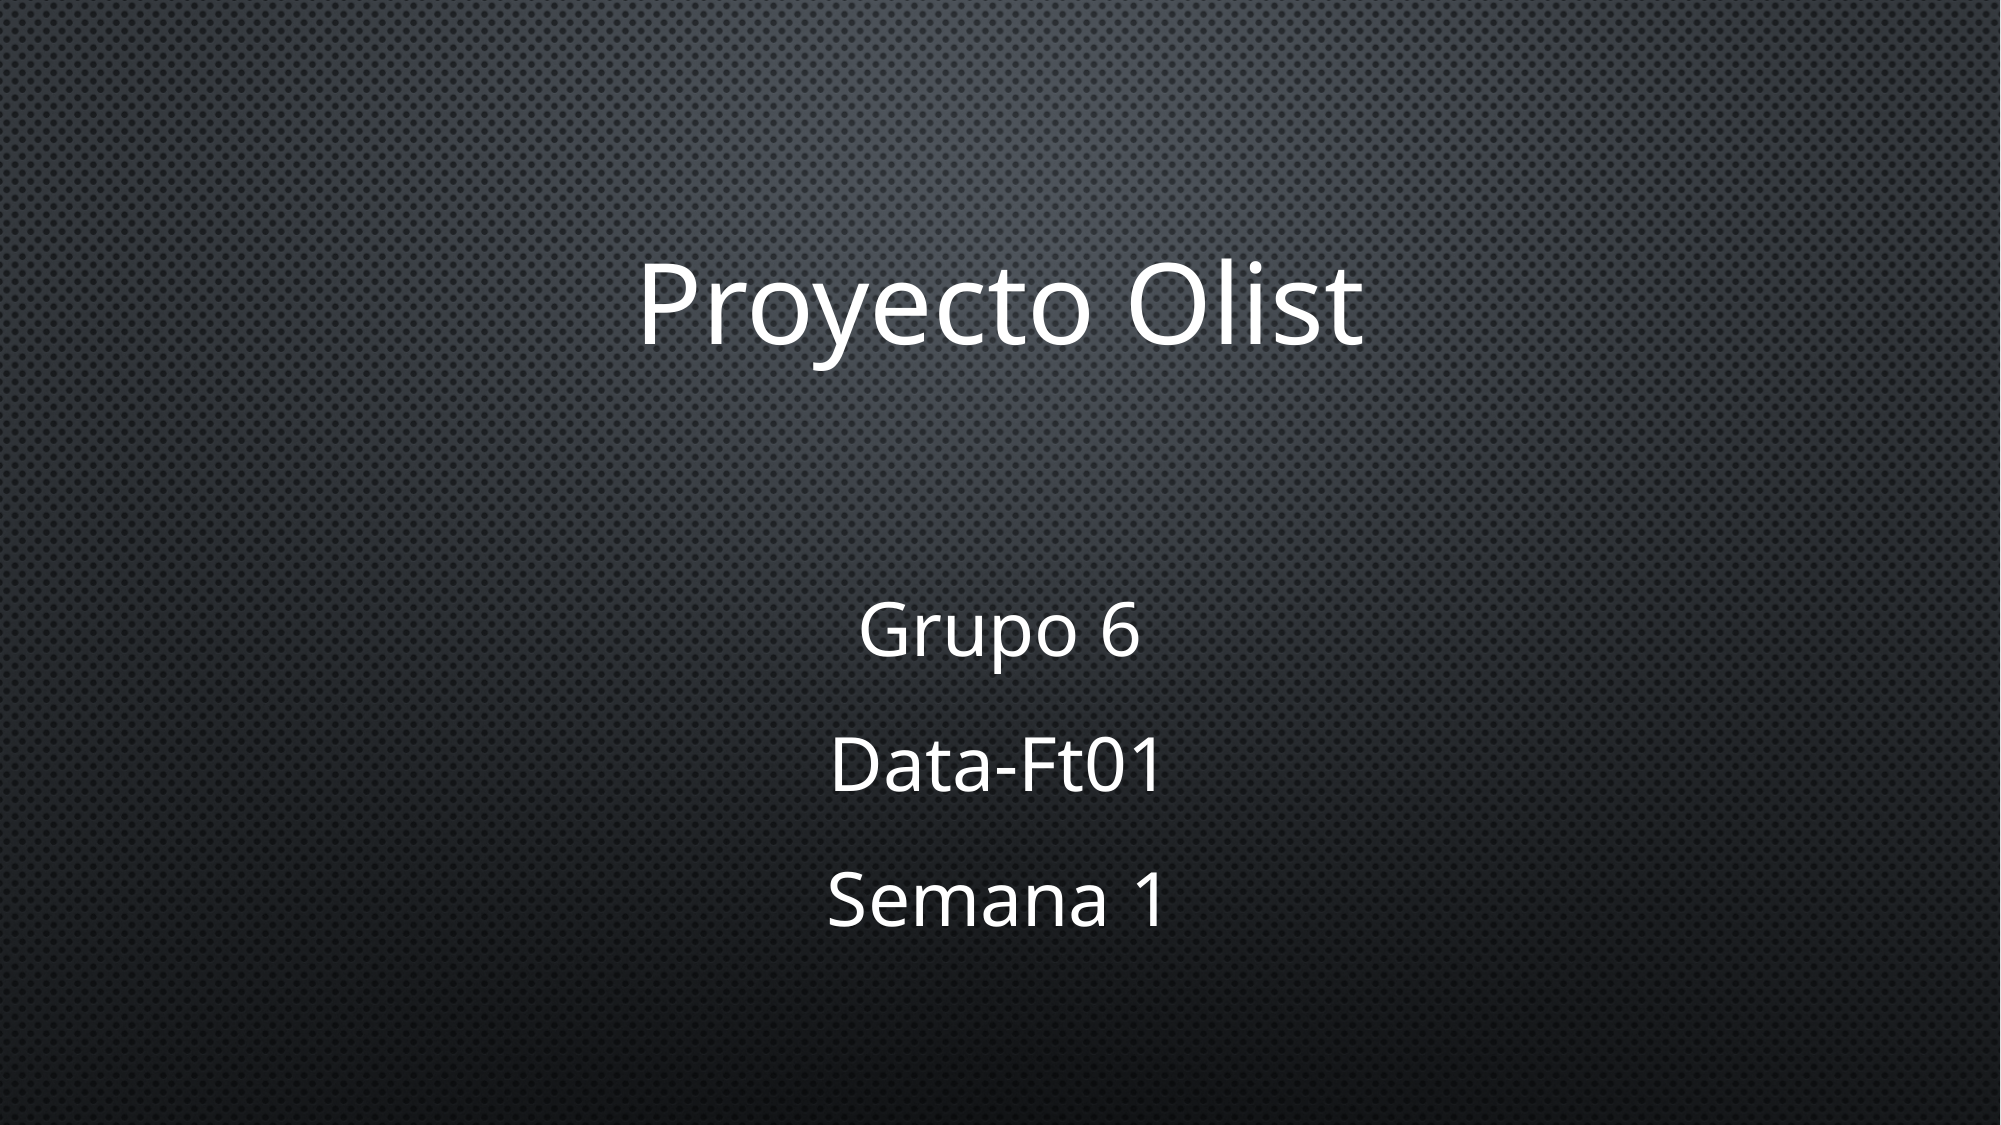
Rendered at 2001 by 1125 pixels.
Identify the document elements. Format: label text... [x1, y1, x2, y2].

text_box Grupo 6 Data-Ft01 Semana 1 [779, 529, 1221, 937]
text_box Proyecto Olist [147, 224, 1853, 376]
